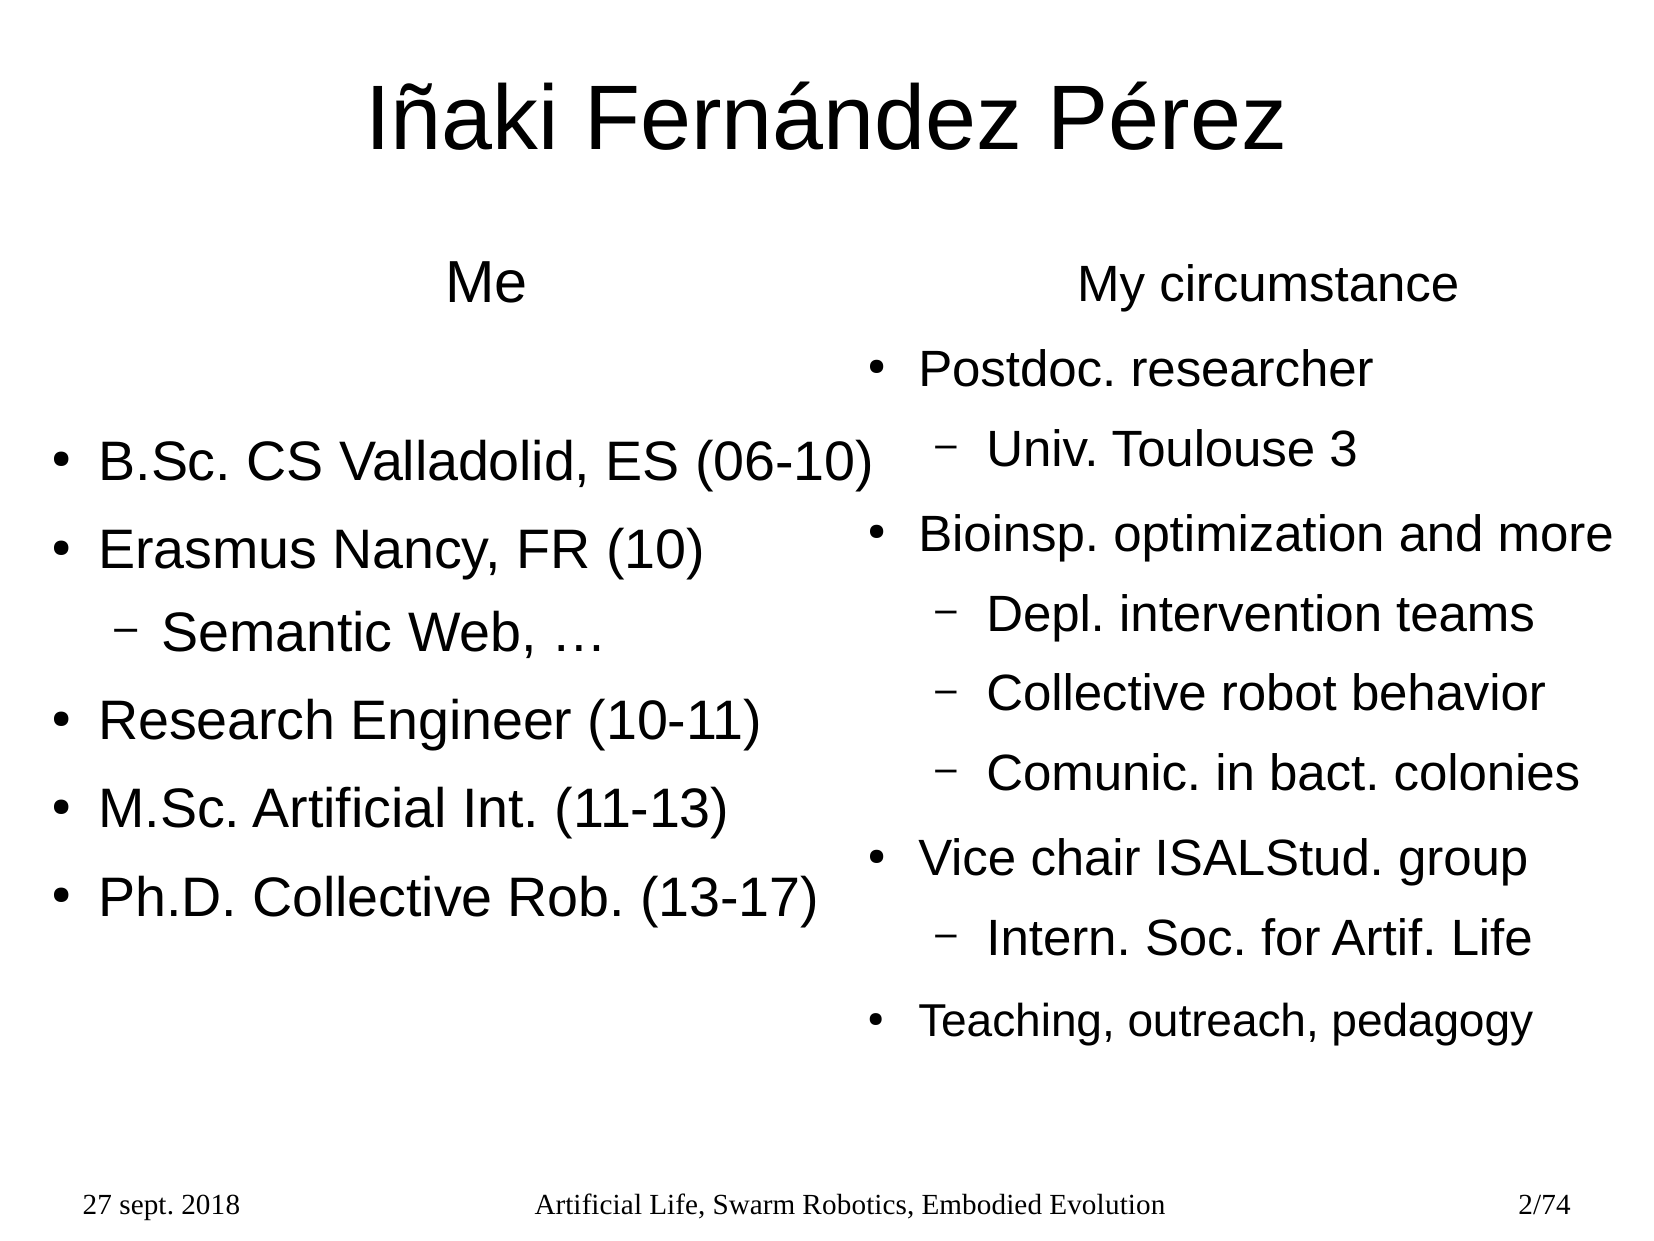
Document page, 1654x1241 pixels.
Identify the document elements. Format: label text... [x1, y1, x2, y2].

title Iñaki Fernández Pérez [82, 13, 1571, 222]
list Me B.Sc. CS Valladolid, ES (06-10) Erasmus Nancy, FR (10) Semantic Web, … Research Engineer (10-11) M.Sc. Artificial Int. (11-13) Ph.D. Collective Rob. (13-17) [35, 248, 875, 969]
list My circumstance Postdoc. researcher Univ. Toulouse 3 Bioinsp. optimization and more Depl. intervention teams Collective robot behavior Comunic. in bact. colonies Vice chair ISALStud. group Intern. Soc. for Artif. Life Teaching, outreach, pedagogy [850, 254, 1619, 1099]
